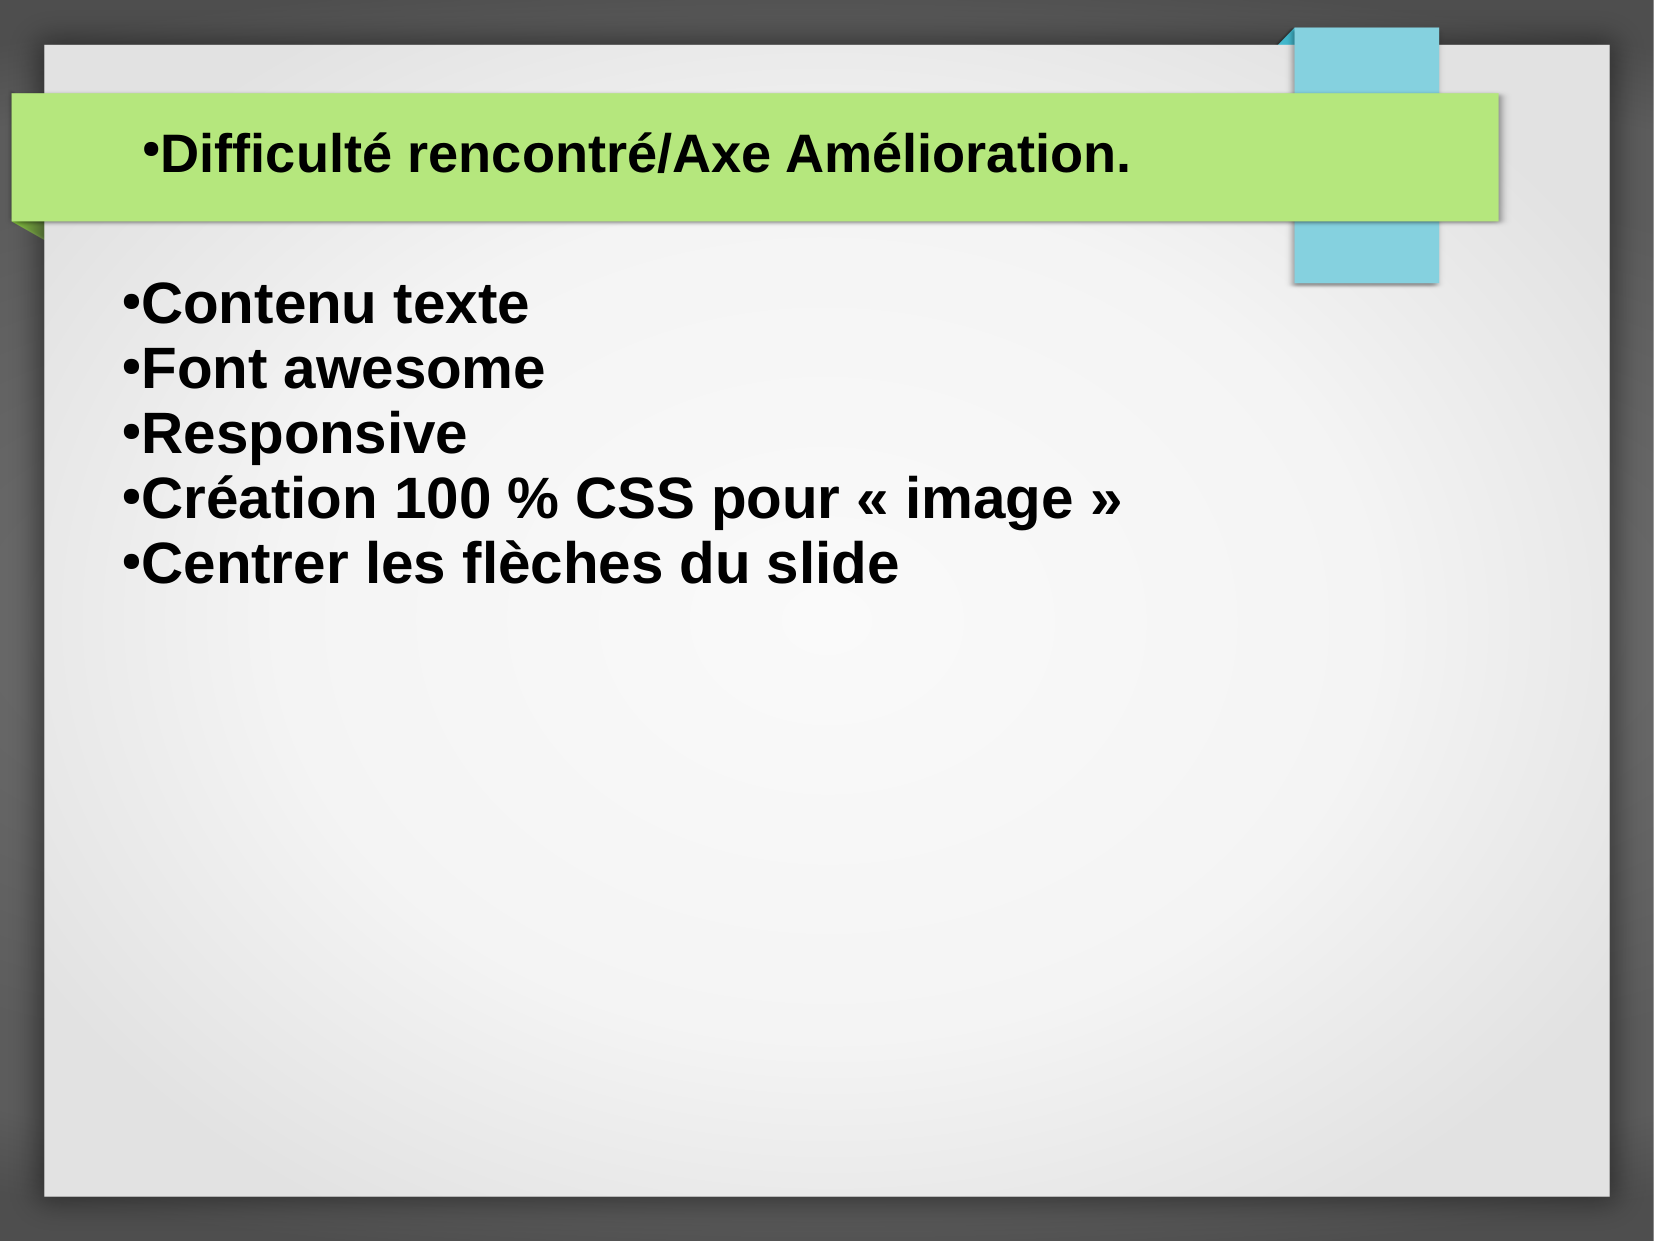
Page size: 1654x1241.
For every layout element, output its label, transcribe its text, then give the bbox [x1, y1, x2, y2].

text_box Contenu texte Font awesome Responsive Création 100 % CSS pour « image » Centrer les flèches du slide [106, 263, 1144, 618]
text_box Difficulté rencontré/Axe Amélioration. [141, 118, 1411, 194]
